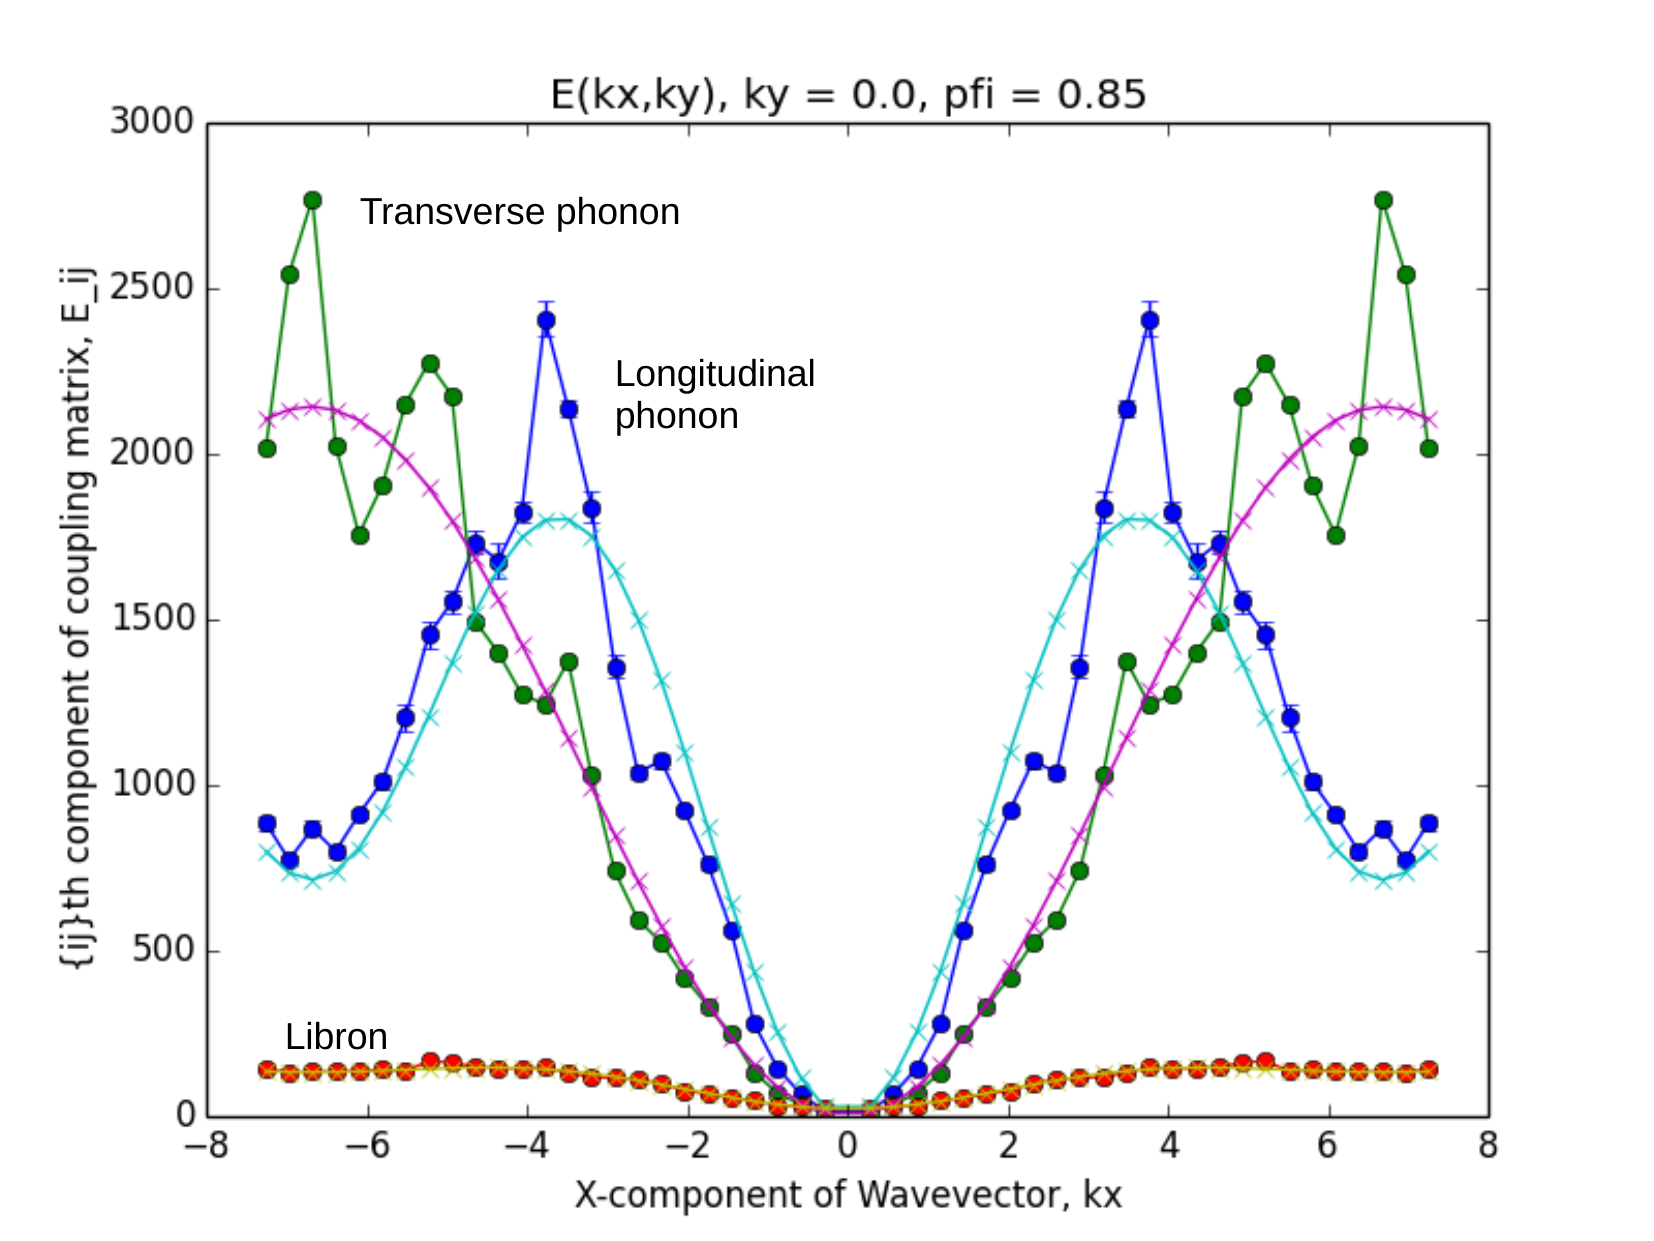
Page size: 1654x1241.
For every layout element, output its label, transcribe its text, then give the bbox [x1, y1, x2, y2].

picture [0, 0, 1654, 1241]
text_box Longitudinal phonon [600, 345, 901, 444]
text_box Transverse phonon [345, 183, 751, 241]
text_box Libron [270, 1008, 556, 1066]
